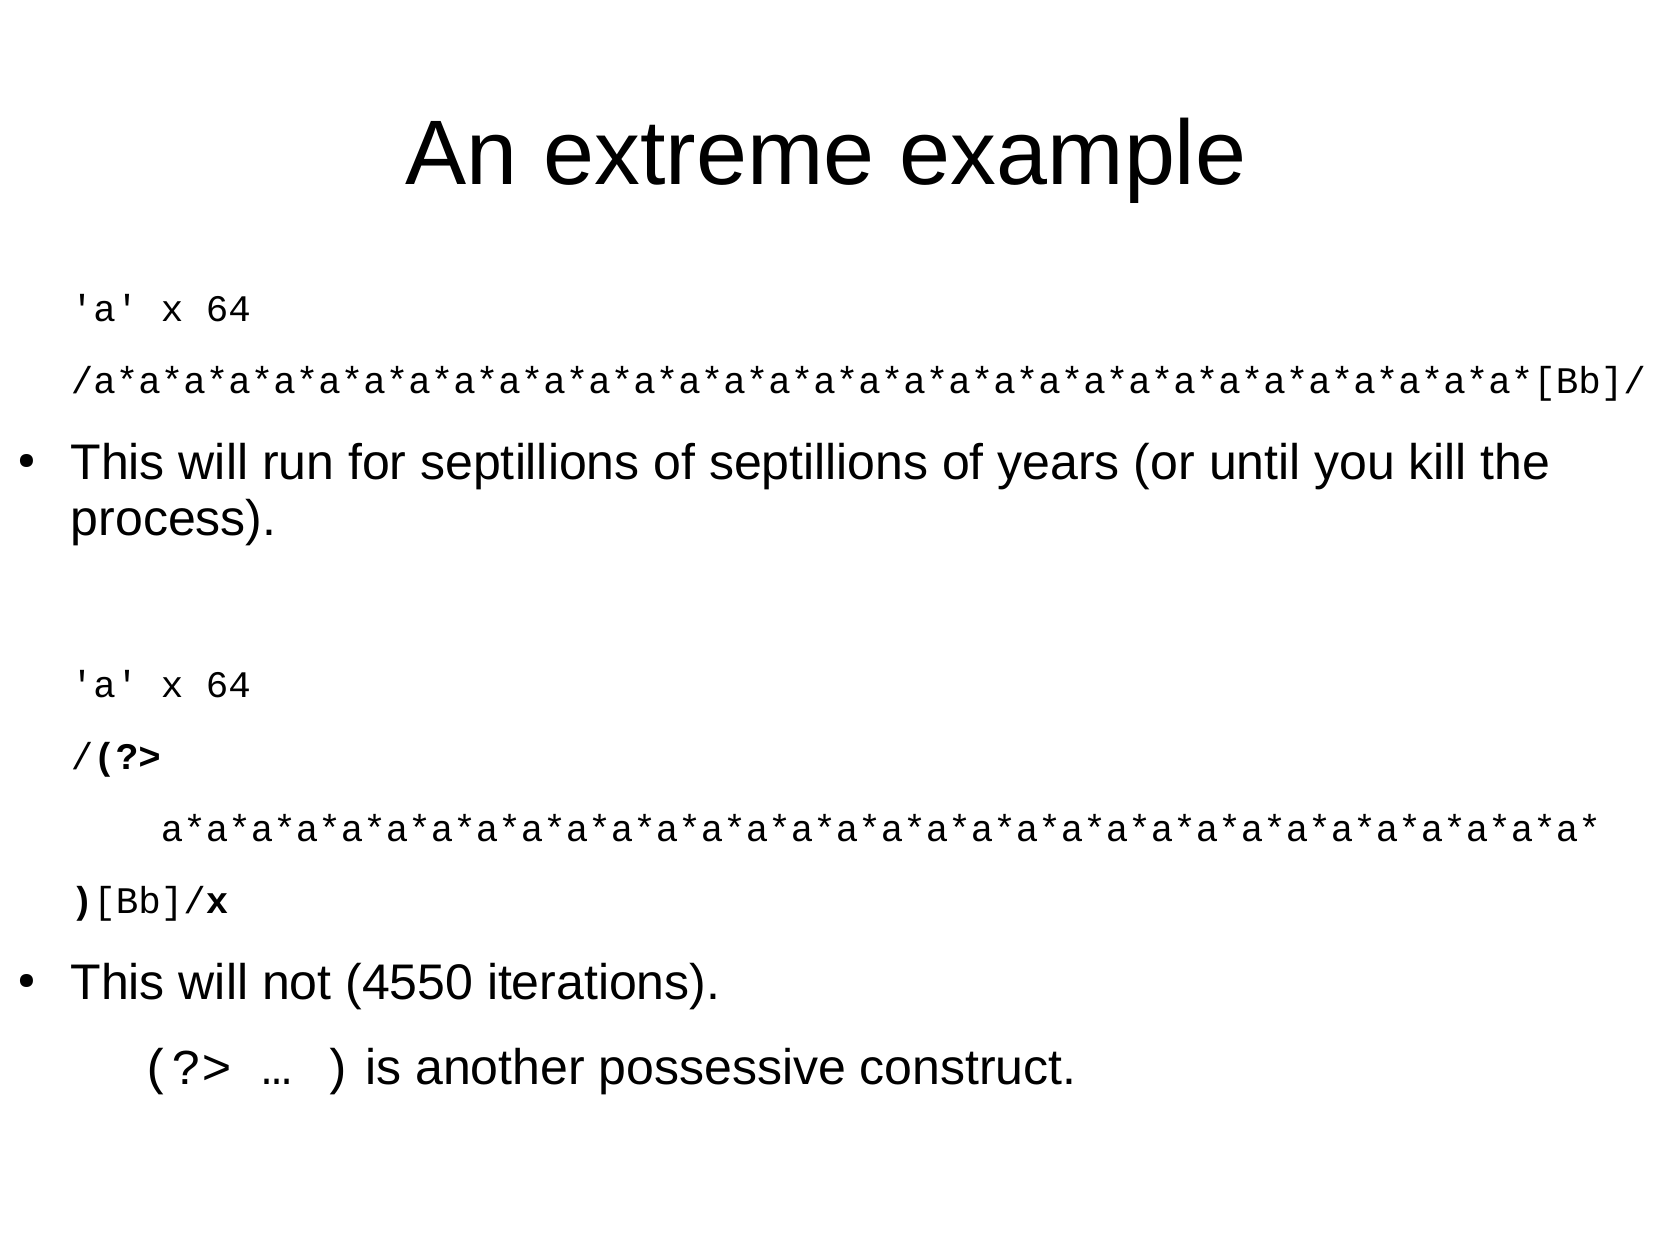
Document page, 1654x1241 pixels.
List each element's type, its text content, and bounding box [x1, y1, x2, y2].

list 'a' x 64 /a*a*a*a*a*a*a*a*a*a*a*a*a*a*a*a*a*a*a*a*a*a*a*a*a*a*a*a*a*a*a*a*[Bb]/ This will run for septillions of septillions of years (or until you kill the process). [0, 290, 1654, 634]
list 'a' x 64 /(?> a*a*a*a*a*a*a*a*a*a*a*a*a*a*a*a*a*a*a*a*a*a*a*a*a*a*a*a*a*a*a*a* )[Bb]/x This will not (4550 iterations). (?> … ) is another possessive construct. [0, 665, 1654, 1156]
title An extreme example [82, 49, 1571, 257]
